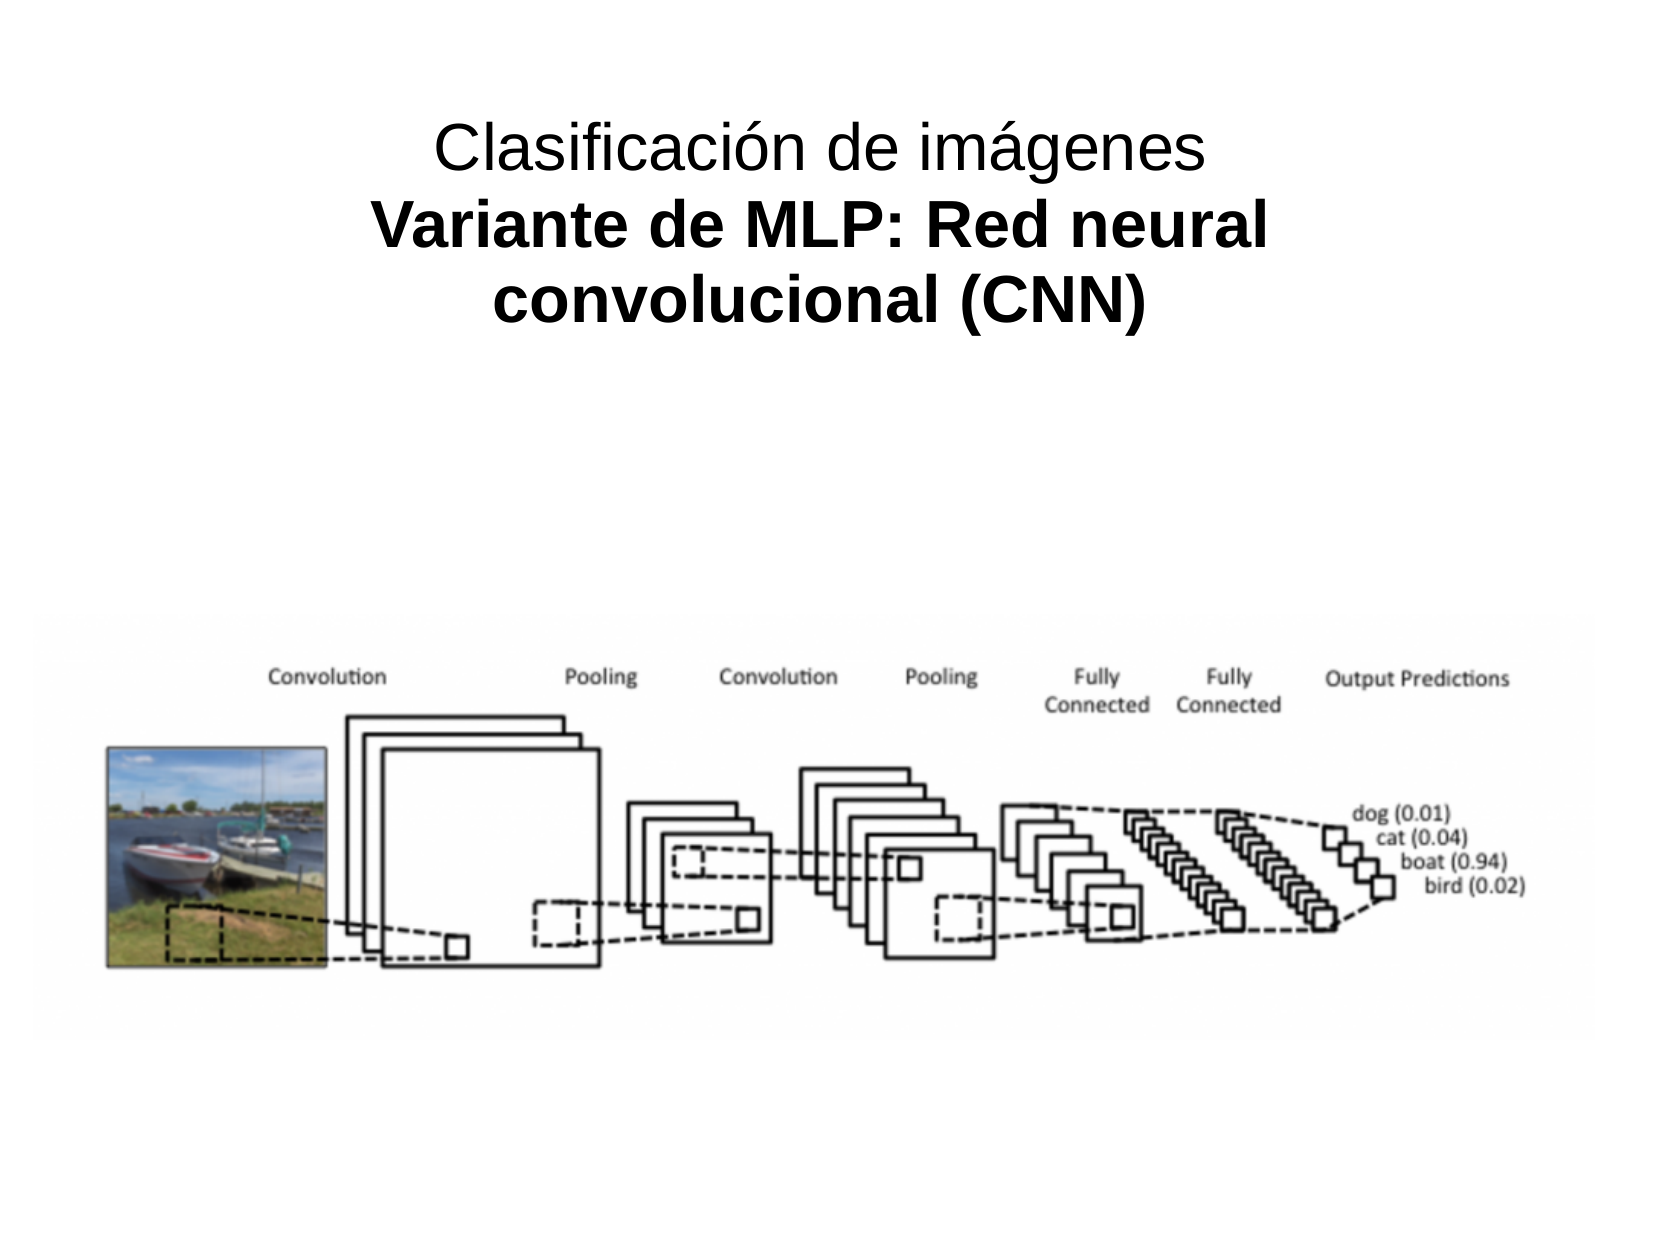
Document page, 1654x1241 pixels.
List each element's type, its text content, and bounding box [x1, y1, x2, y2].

title [141, 129, 1477, 355]
title Variante de MLP: Red neural convolucional (CNN) [236, 260, 1406, 337]
title Clasificación de imágenes [153, 35, 1489, 260]
picture [33, 614, 1595, 1040]
